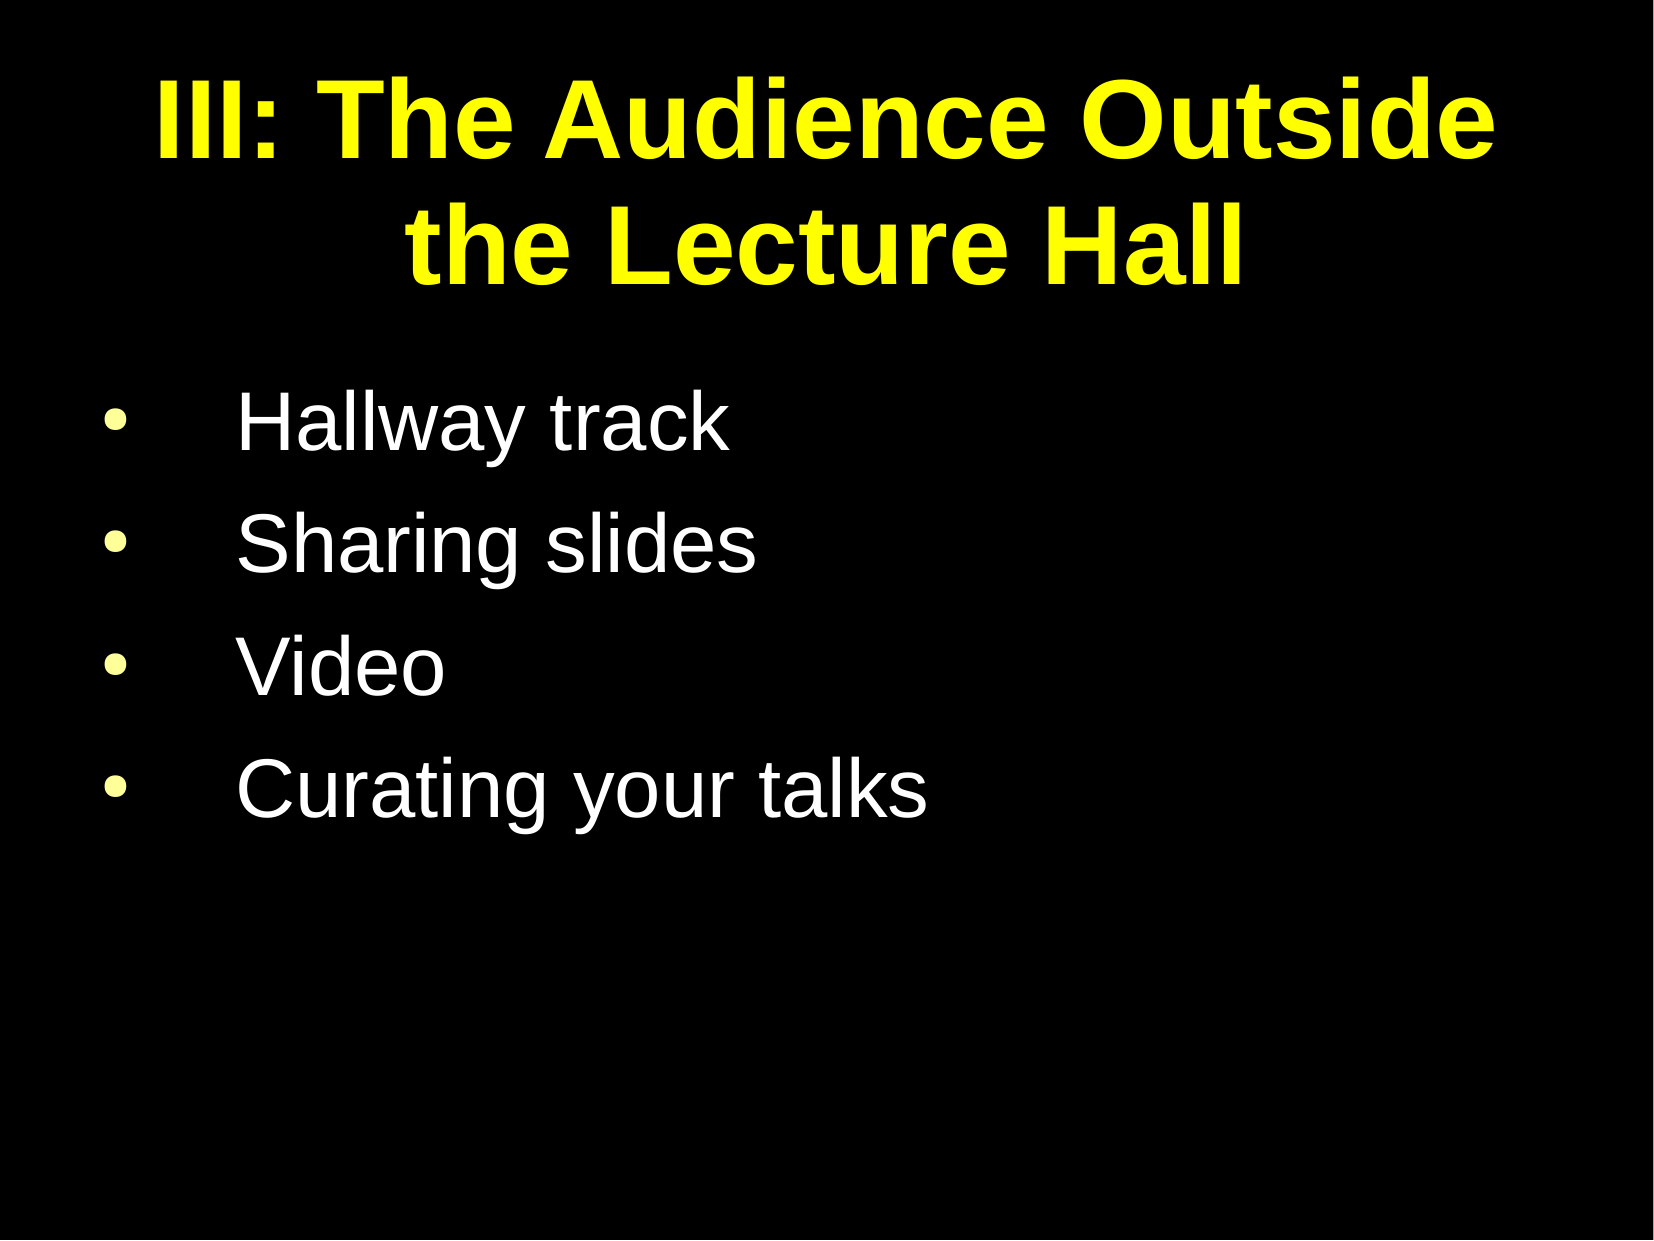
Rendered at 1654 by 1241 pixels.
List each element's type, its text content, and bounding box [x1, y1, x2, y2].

title III: The Audience Outside the Lecture Hall [82, 27, 1571, 338]
list Hallway track Sharing slides Video Curating your talks [82, 375, 1571, 1109]
